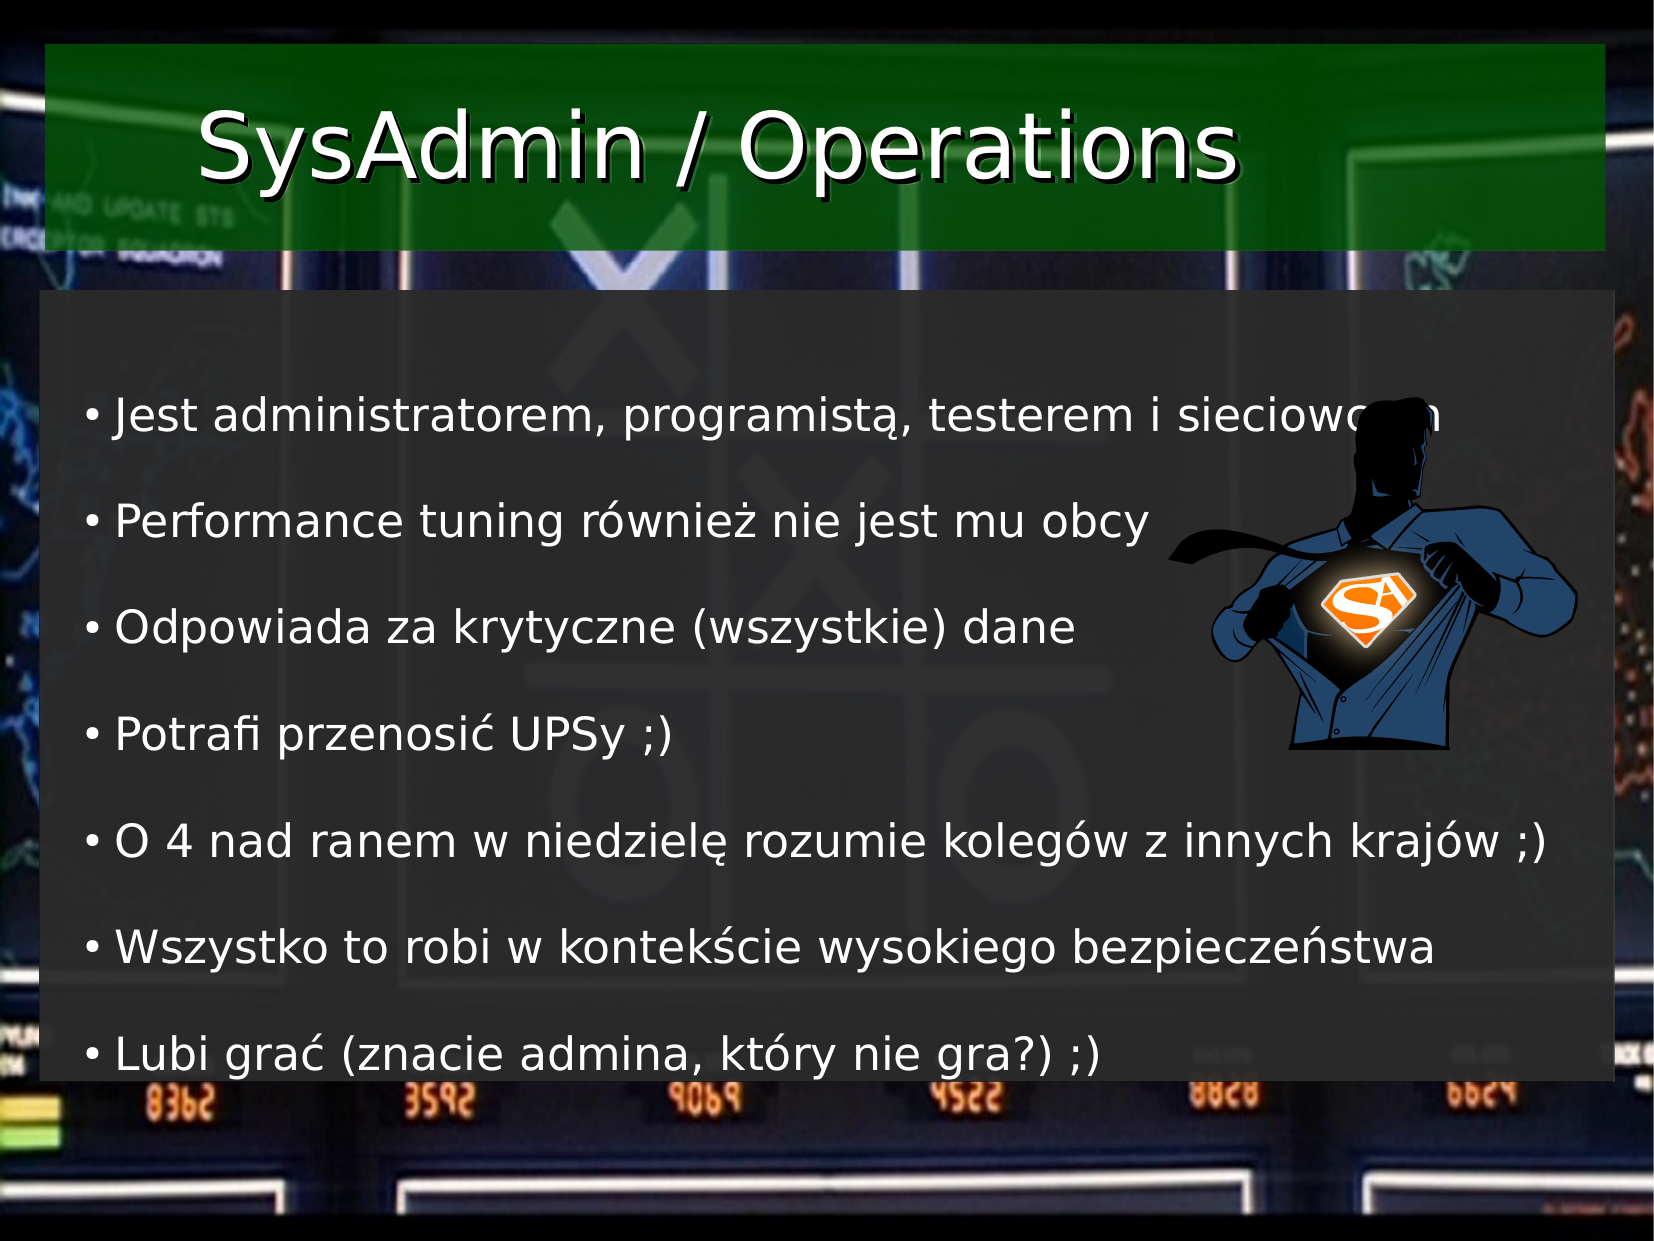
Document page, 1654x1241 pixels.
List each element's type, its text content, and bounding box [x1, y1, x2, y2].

text_box Jest administratorem, programistą, testerem i sieciowcem Performance tuning również nie jest mu obcy Odpowiada za krytyczne (wszystkie) dane Potrafi przenosić UPSy ;) O 4 nad ranem w niedzielę rozumie kolegów z innych krajów ;) Wszystko to robi w kontekście wysokiego bezpieczeństwa Lubi grać (znacie admina, który nie gra?) ;) [39, 290, 1615, 1081]
title SysAdmin / Operations [45, 43, 1606, 251]
picture [0, 0, 1654, 1241]
